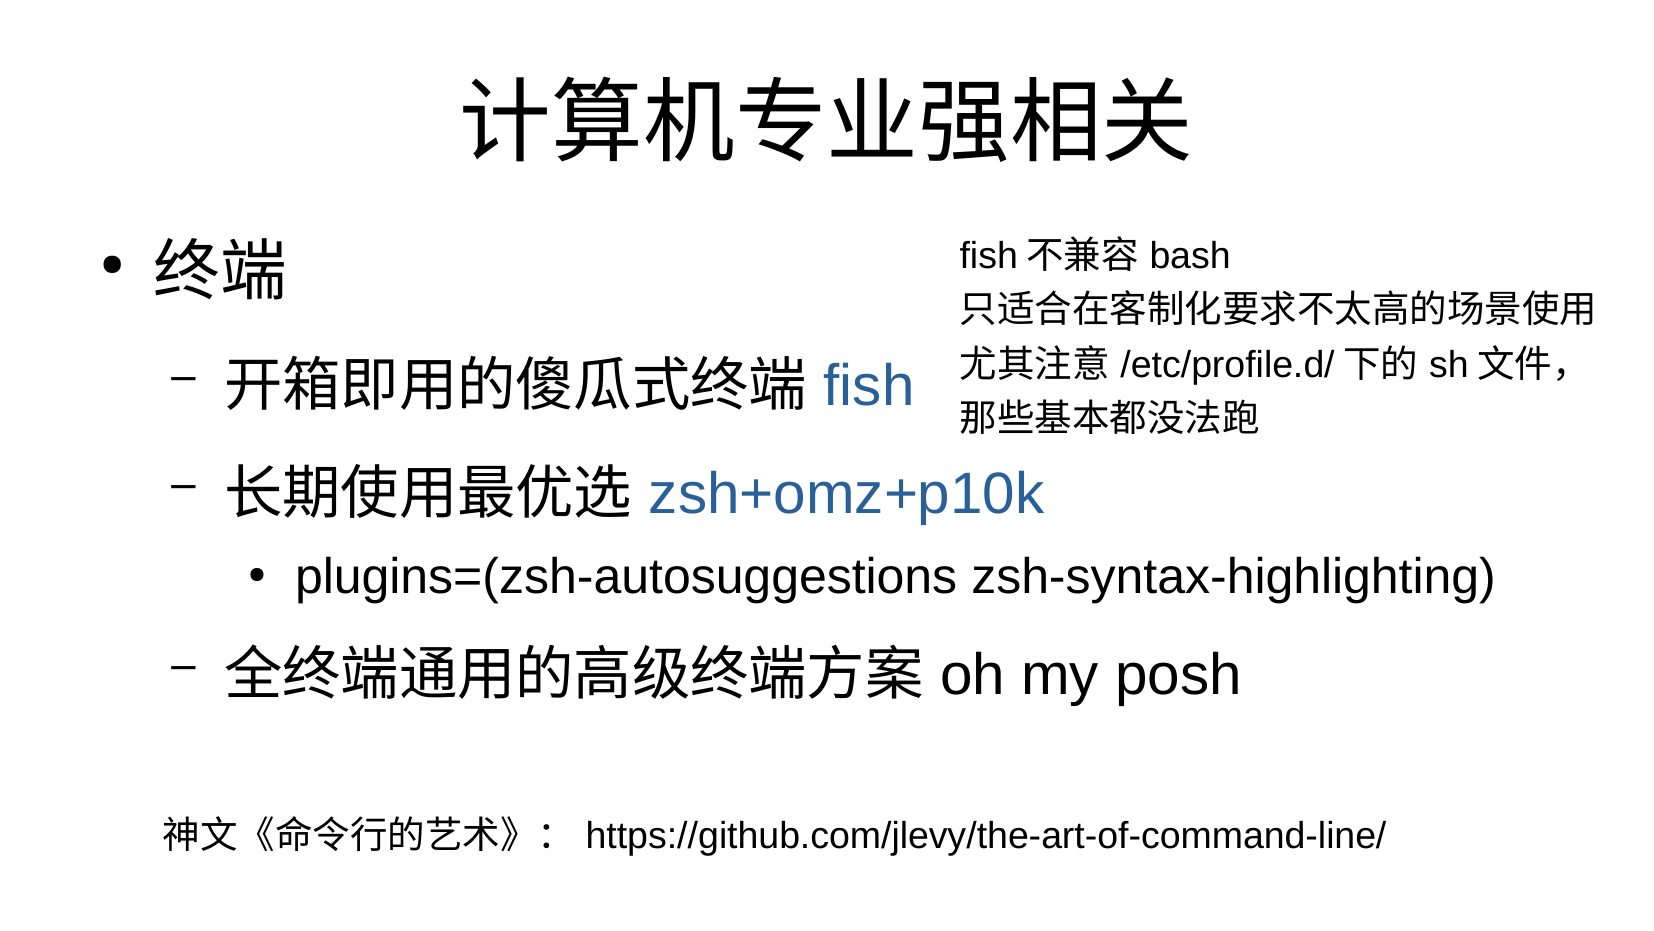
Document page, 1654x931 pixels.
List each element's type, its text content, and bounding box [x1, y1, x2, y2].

title 计算机专业强相关 [82, 37, 1571, 193]
text_box 神文《命令行的艺术》：https://github.com/jlevy/the-art-of-command-line/ [147, 797, 1565, 909]
text_box fish不兼容bash 只适合在客制化要求不太高的场景使用 尤其注意/etc/profile.d/下的sh文件，那些基本都没法跑 [944, 217, 1625, 504]
list 终端 开箱即用的傻瓜式终端fish 长期使用最优选zsh+omz+p10k plugins=(zsh-autosuggestions zsh-syntax-highlighting) 全终端通用的高级终端方案oh my posh [82, 217, 1571, 857]
